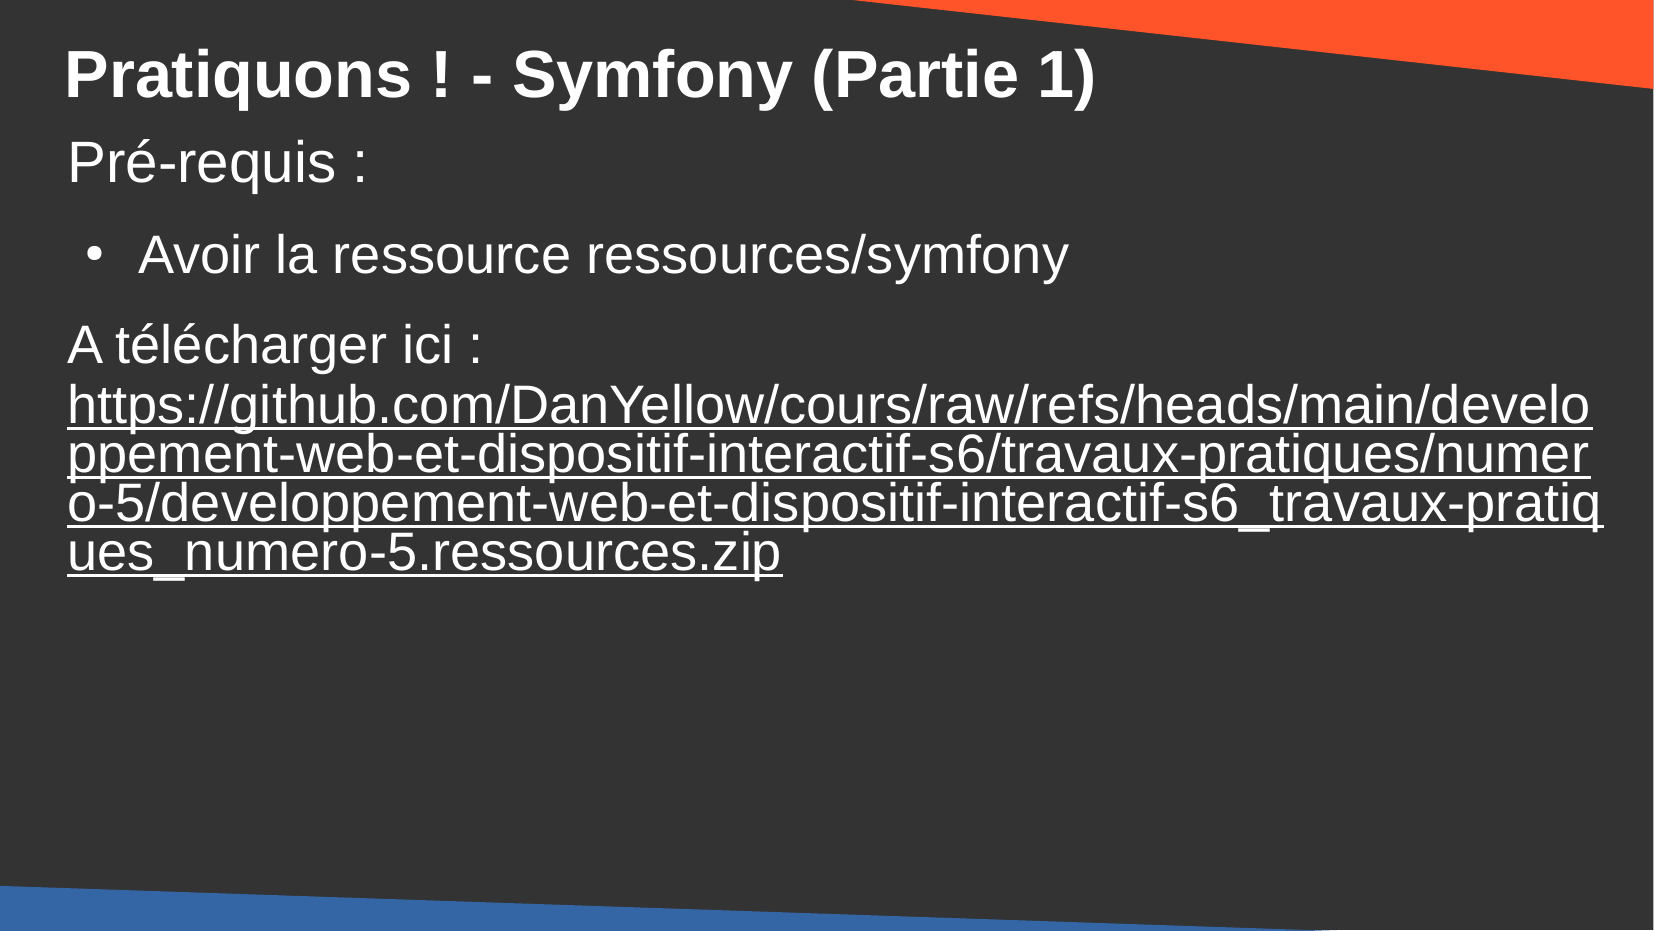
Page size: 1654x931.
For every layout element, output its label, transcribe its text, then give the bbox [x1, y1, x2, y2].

list Pré-requis : Avoir la ressource ressources/symfony A télécharger ici : https://github.com/DanYellow/cours/raw/refs/heads/main/developpement-web-et-dispositif-interactif-s6/travaux-pratiques/numero-5/developpement-web-et-dispositif-interactif-s6_travaux-pratiques_numero-5.ressources.zip [67, 129, 1607, 715]
title Pratiquons ! - Symfony (Partie 1) [64, 37, 1553, 114]
text_box [852, 0, 1654, 89]
text_box [0, 885, 1337, 931]
